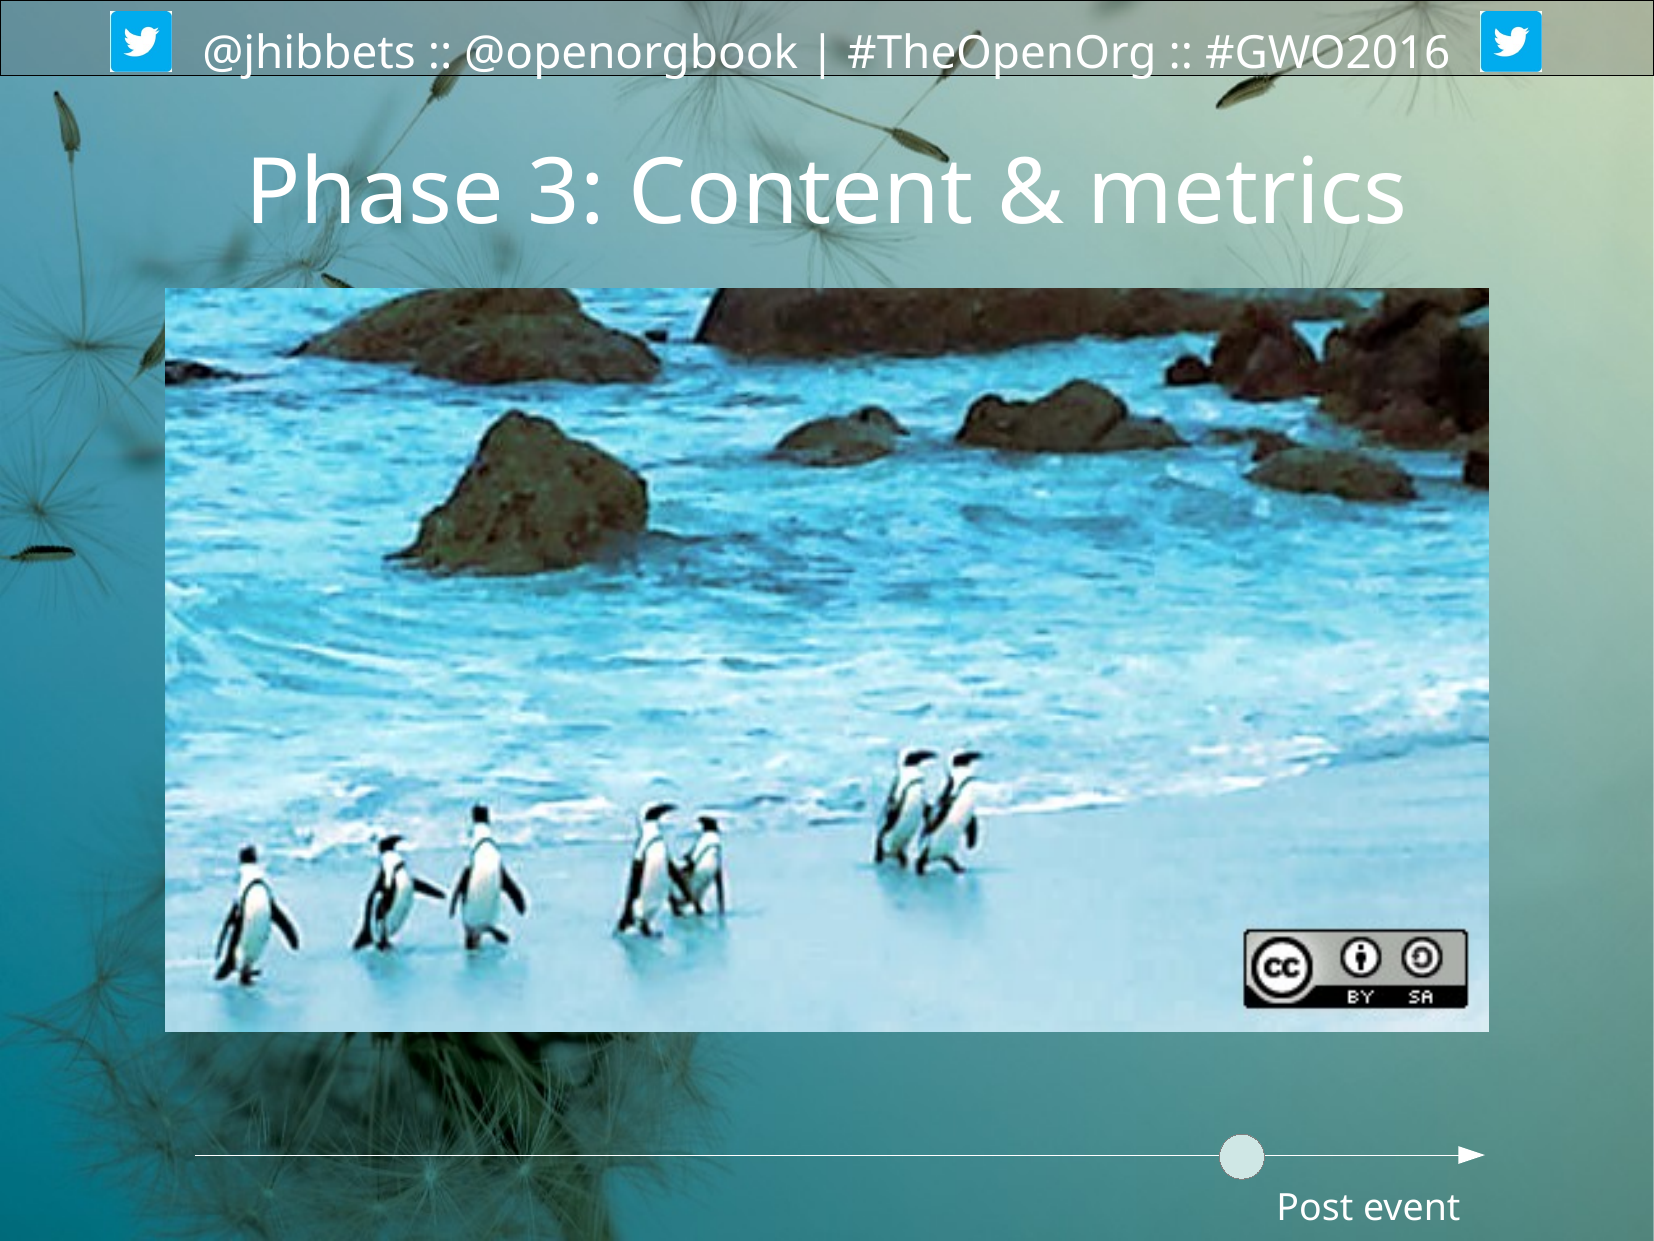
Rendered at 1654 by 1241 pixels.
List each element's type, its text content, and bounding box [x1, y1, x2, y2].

picture [125, 27, 158, 56]
picture [1480, 11, 1484, 72]
text_box Post event [1261, 1173, 1480, 1226]
text_box [1219, 1134, 1265, 1180]
picture [1495, 27, 1528, 56]
title Phase 3: Content & metrics [82, 84, 1571, 292]
picture [0, 76, 1654, 1241]
picture [110, 11, 114, 72]
